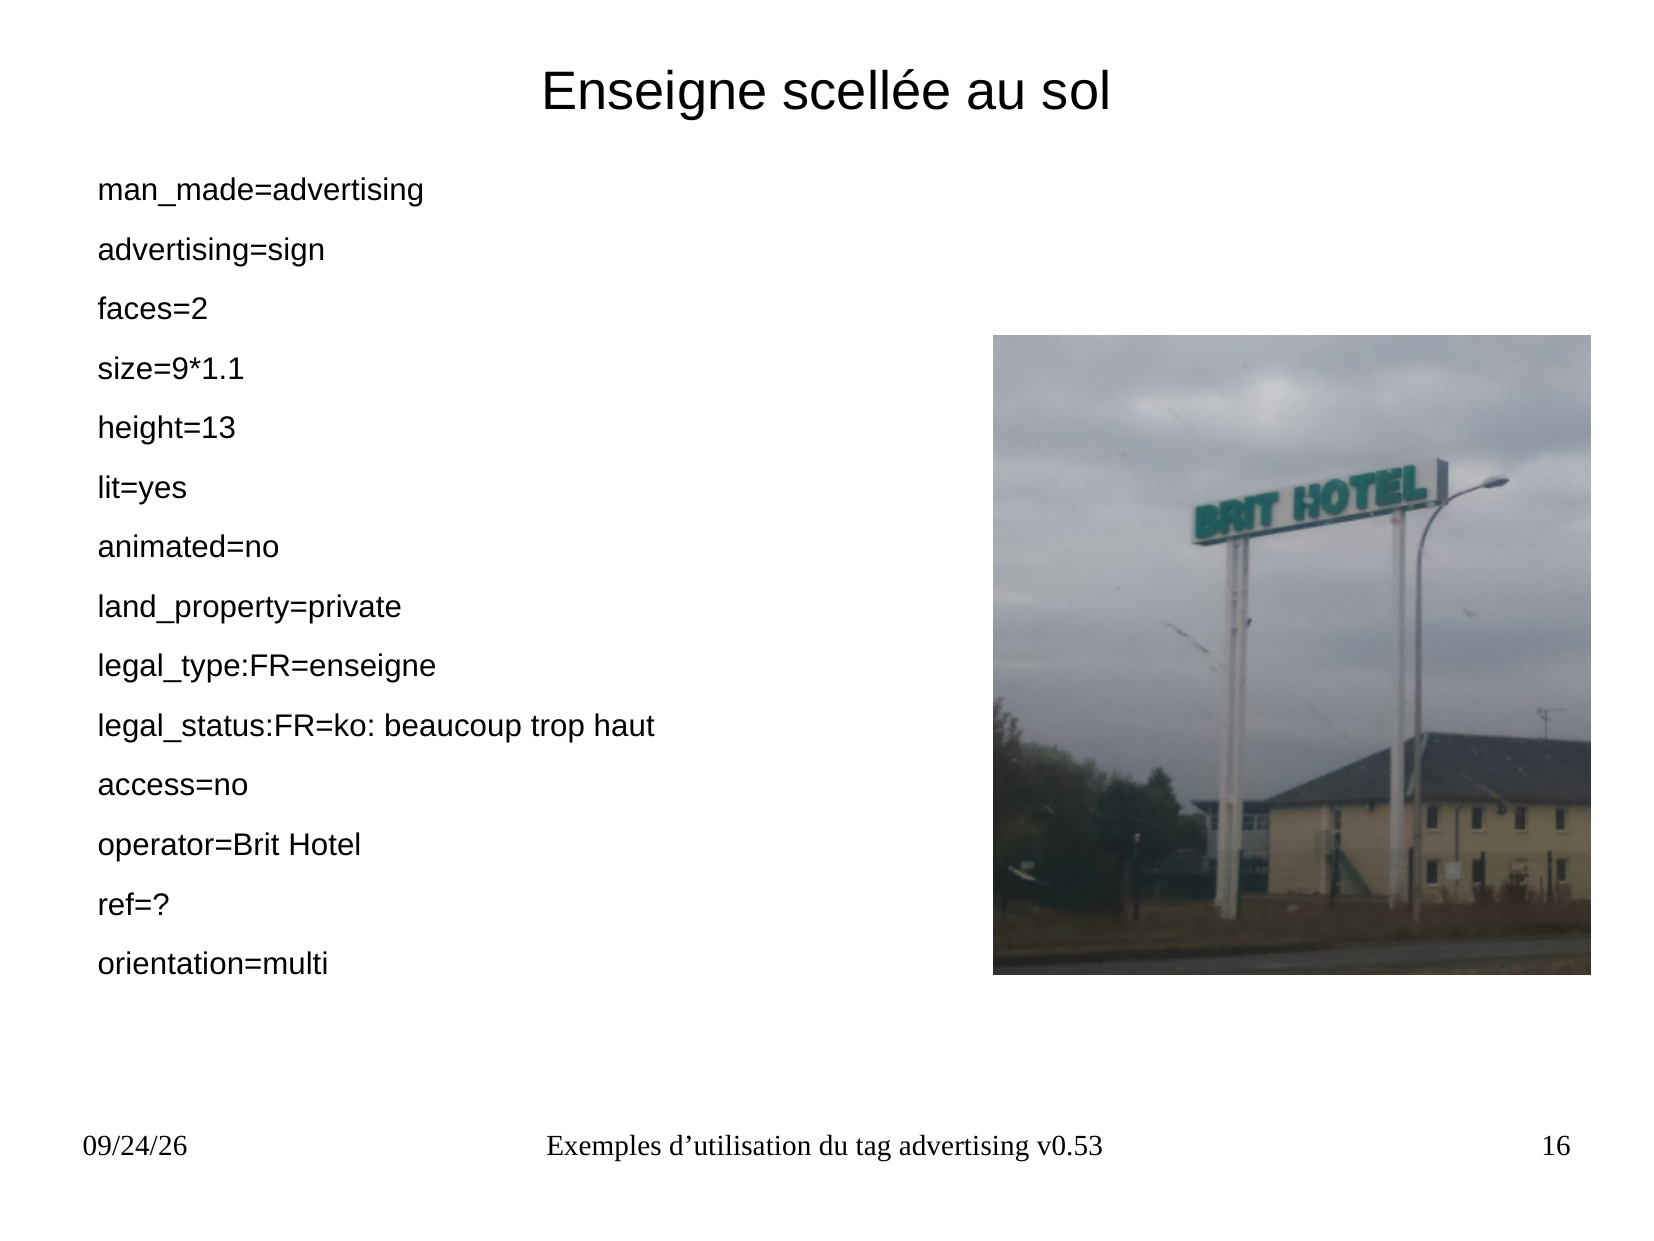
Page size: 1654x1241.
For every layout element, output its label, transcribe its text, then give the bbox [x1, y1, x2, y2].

picture [993, 335, 1591, 976]
text_box man_made=advertising advertising=sign faces=2 size=9*1.1 height=13 lit=yes animated=no land_property=private legal_type:FR=enseigne legal_status:FR=ko: beaucoup trop haut access=no operator=Brit Hotel ref=? orientation=multi [82, 165, 781, 989]
title Enseigne scellée au sol [82, 30, 1571, 152]
